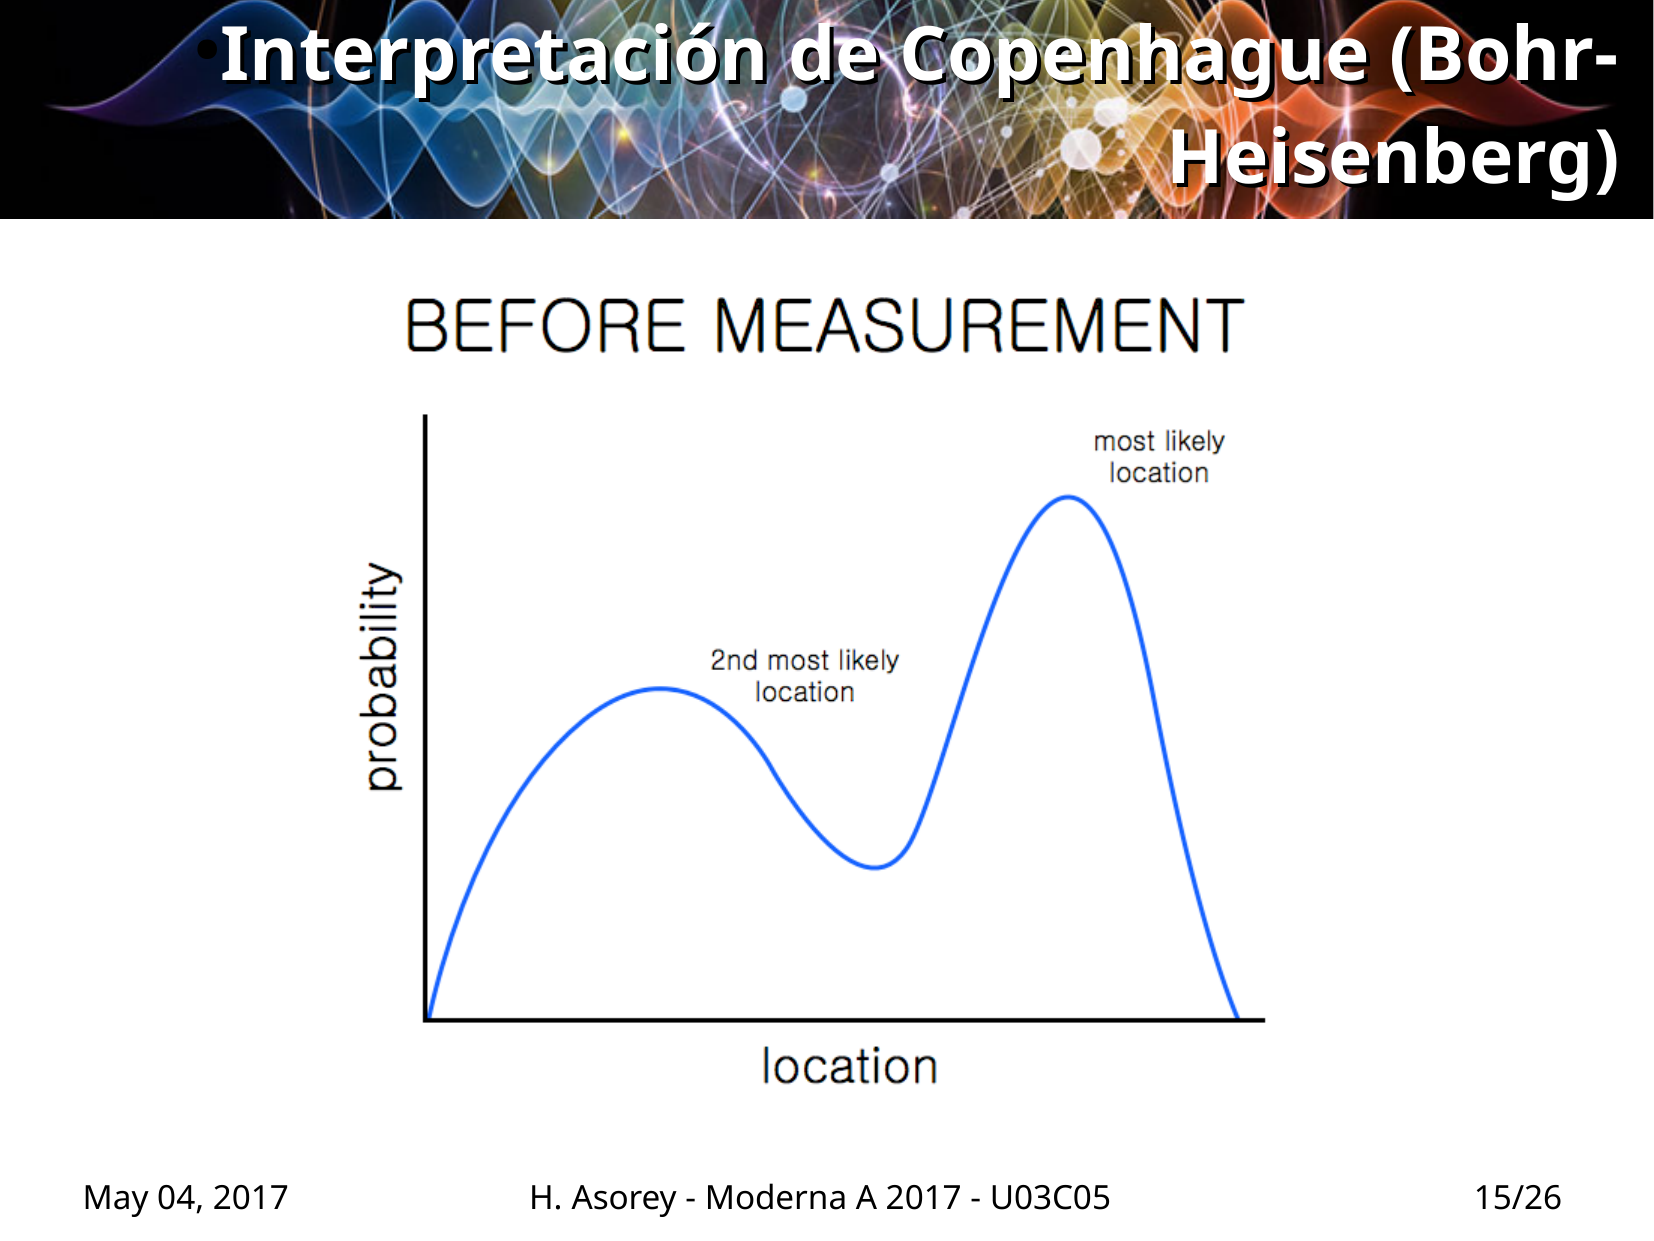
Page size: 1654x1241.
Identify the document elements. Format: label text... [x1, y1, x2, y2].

picture [0, 0, 1654, 219]
title Interpretación de Copenhague (Bohr-Heisenberg) [0, 11, 1621, 195]
picture [225, 254, 1426, 1156]
